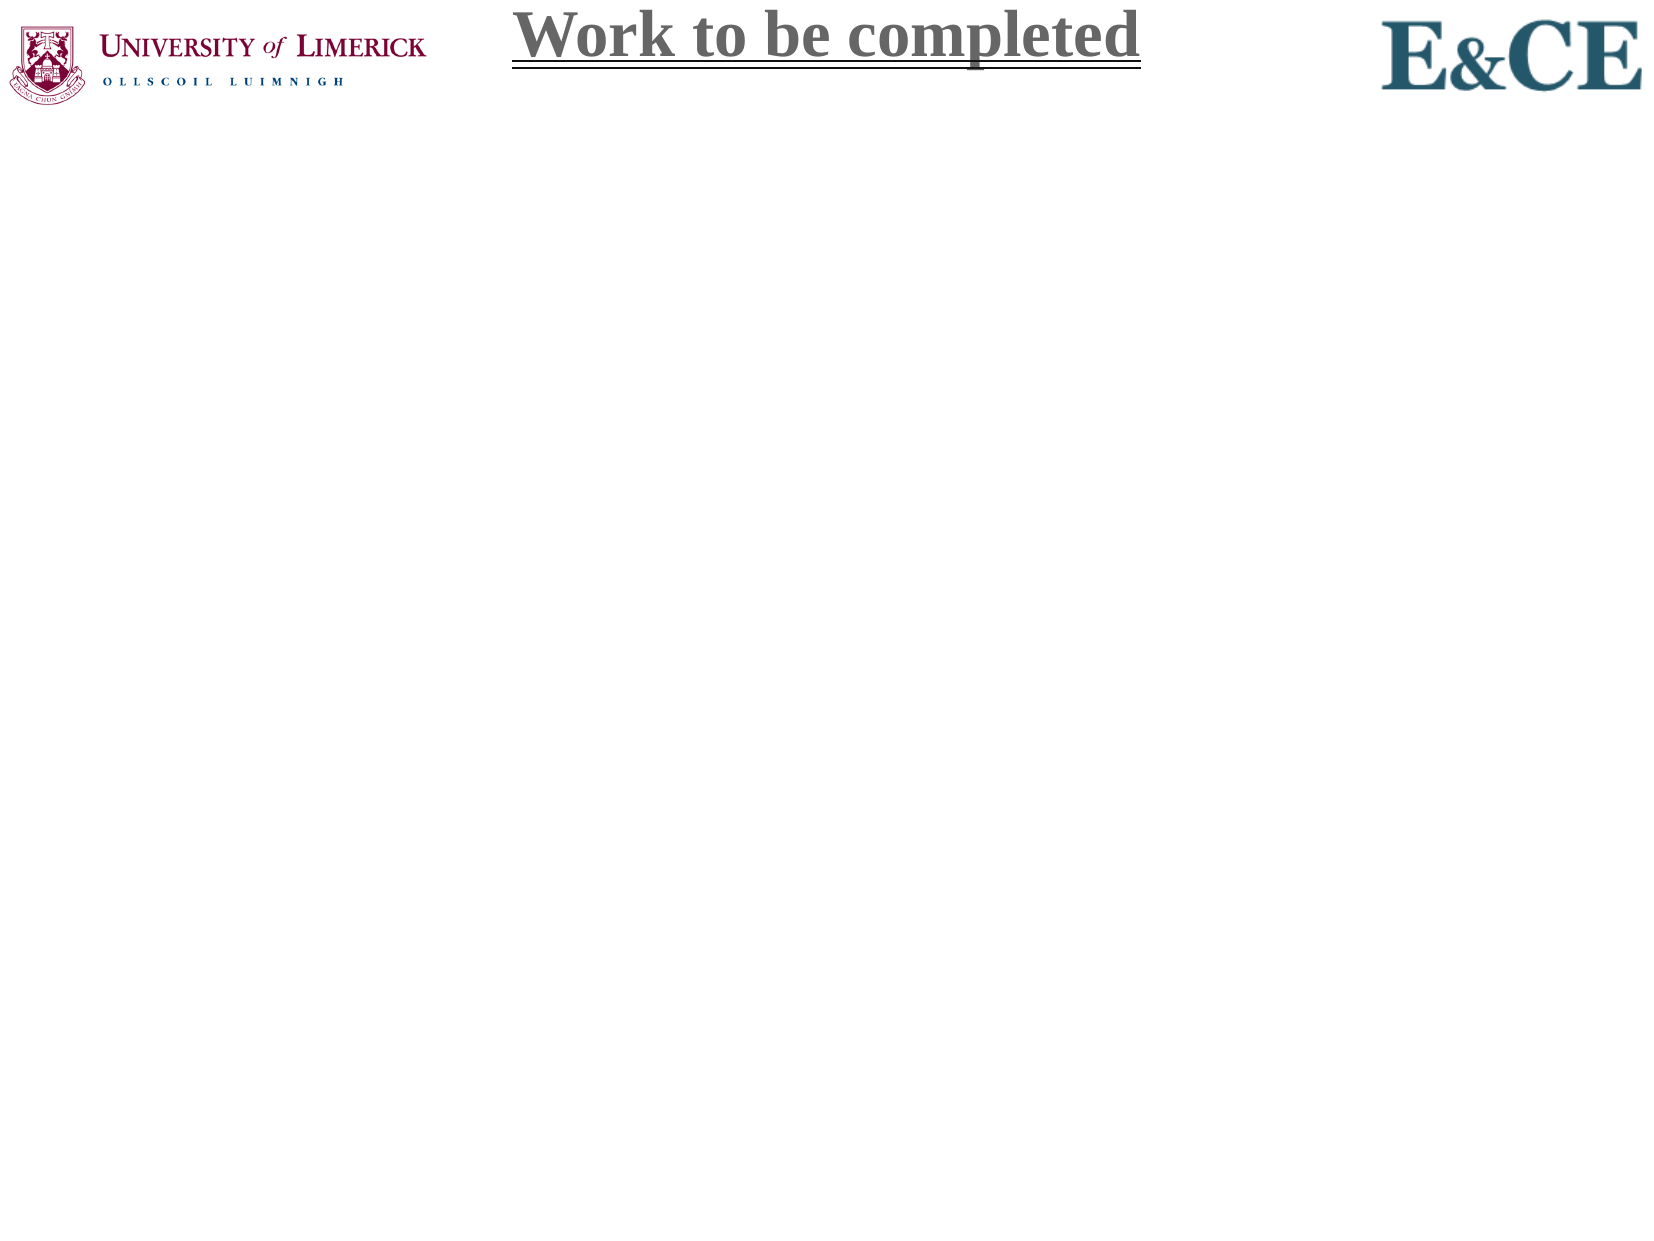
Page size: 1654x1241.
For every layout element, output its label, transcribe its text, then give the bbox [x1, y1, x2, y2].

picture [0, 0, 449, 132]
title Work to be completed [82, 0, 1571, 93]
picture [1370, 0, 1649, 107]
